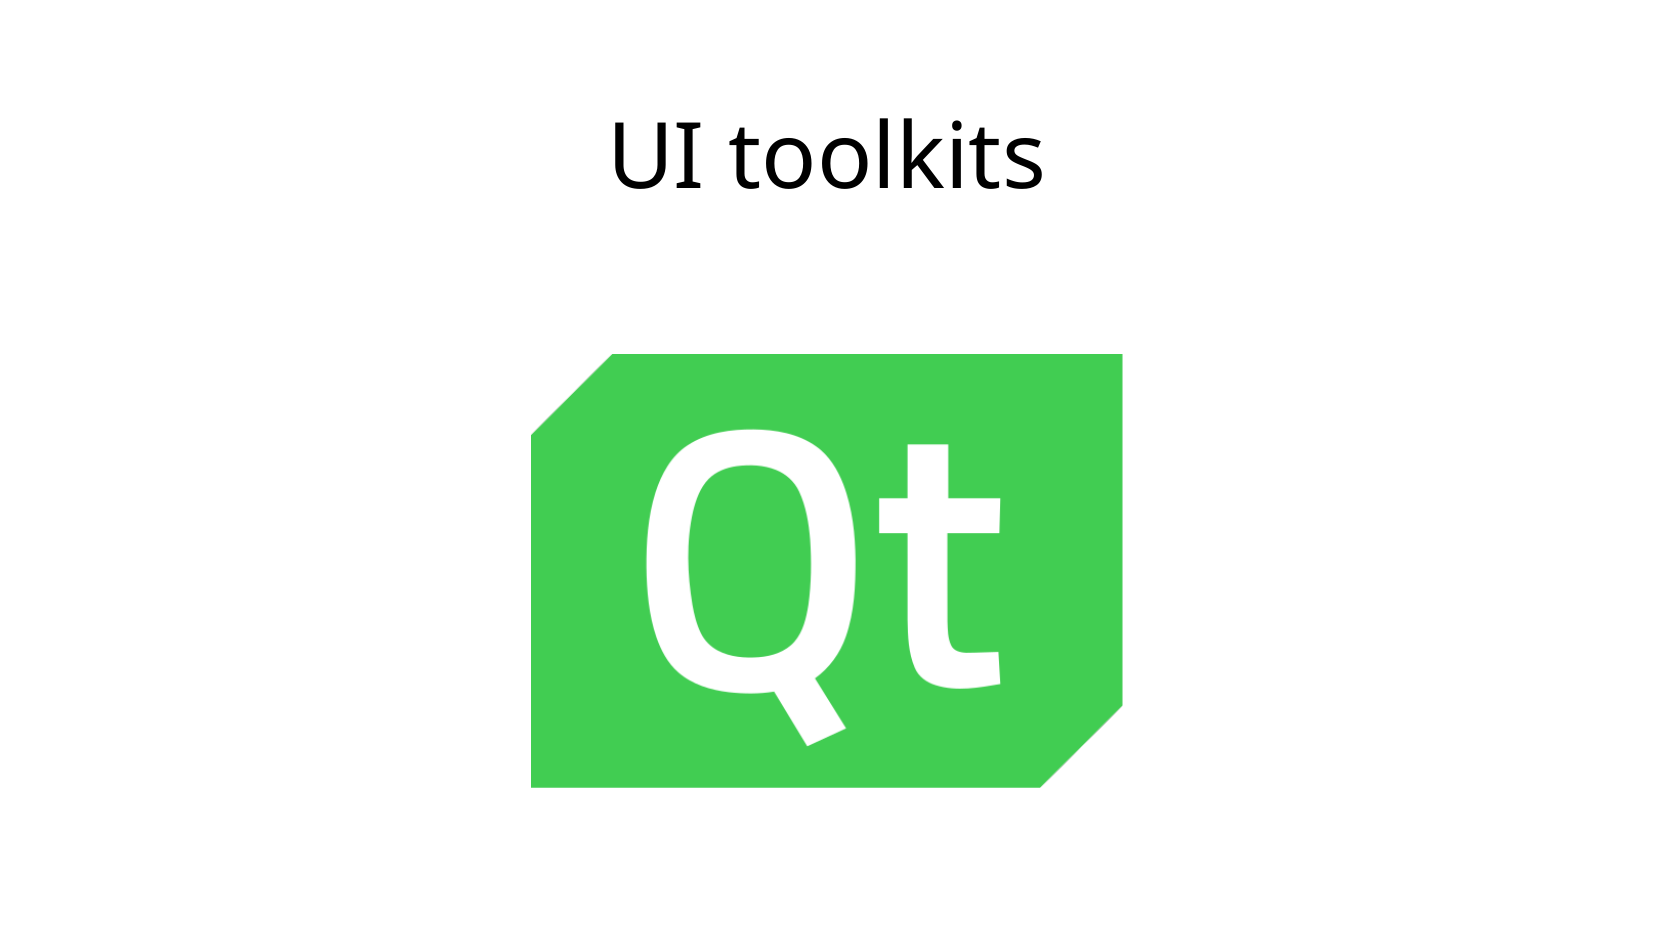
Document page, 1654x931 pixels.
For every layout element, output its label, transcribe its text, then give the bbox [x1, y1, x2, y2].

picture [531, 354, 1123, 788]
title UI toolkits [82, 49, 1571, 257]
